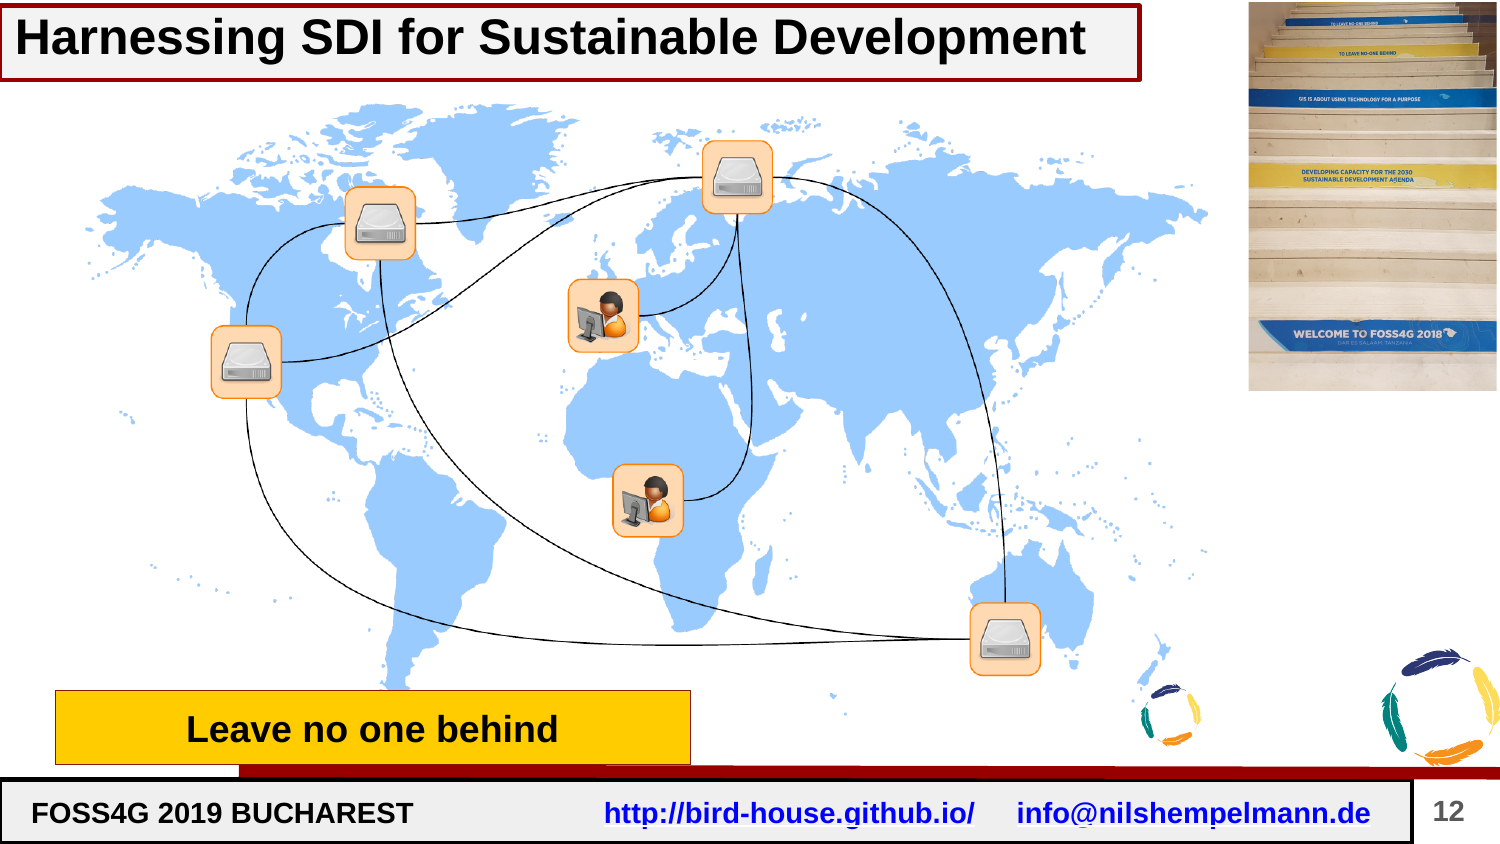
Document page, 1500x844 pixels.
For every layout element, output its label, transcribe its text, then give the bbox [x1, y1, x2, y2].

picture [83, 80, 1208, 754]
picture [1248, 2, 1497, 392]
picture [1381, 648, 1500, 767]
text_box Harnessing SDI for Sustainable Development [0, 5, 1140, 80]
text_box <number> [1389, 777, 1480, 842]
text_box Leave no one behind [55, 690, 691, 765]
